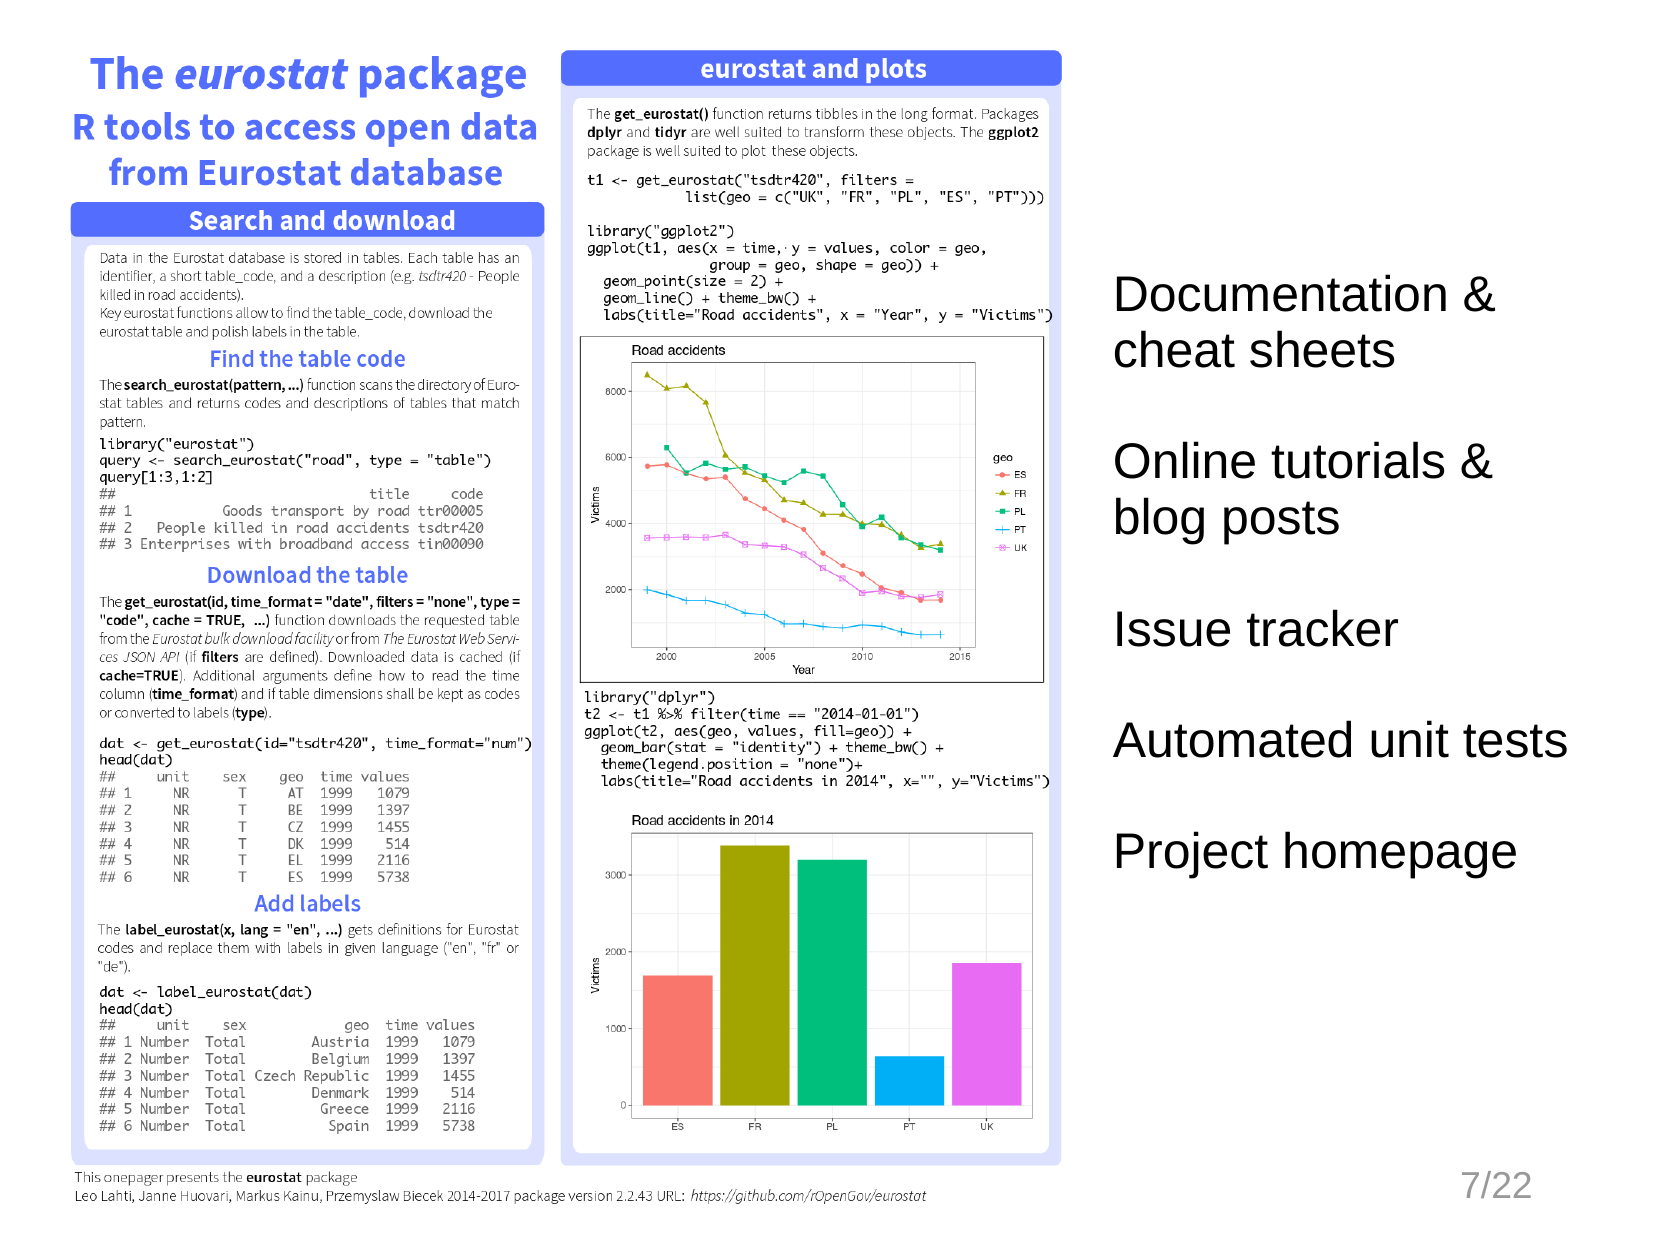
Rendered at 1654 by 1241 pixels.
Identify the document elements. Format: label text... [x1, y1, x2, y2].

text_box <number>/22 [1445, 1157, 1654, 1228]
picture [41, 23, 1065, 1212]
text_box Documentation & cheat sheets Online tutorials & blog posts Issue tracker Automated unit tests Project homepage [1098, 258, 1606, 900]
